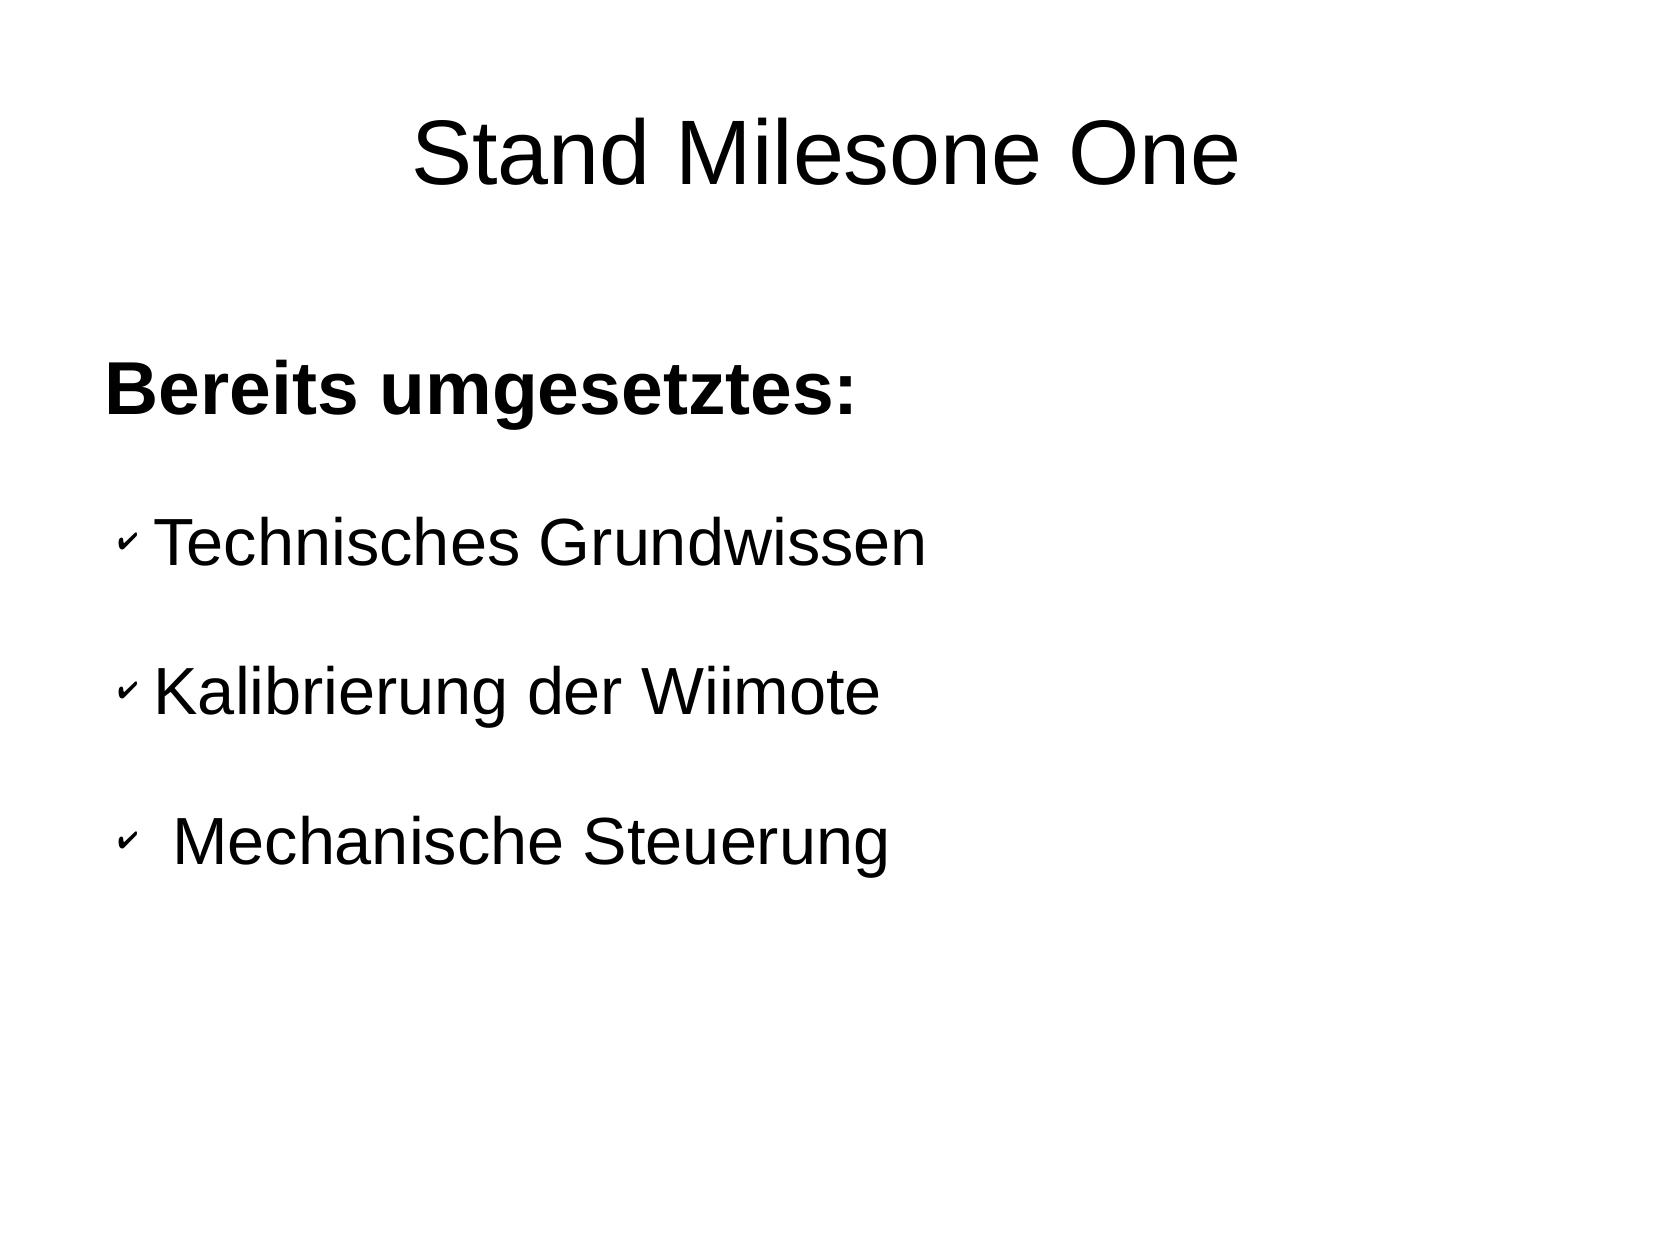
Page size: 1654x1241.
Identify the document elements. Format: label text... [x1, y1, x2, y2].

subtitle Bereits umgesetztes: Technisches Grundwissen Kalibrierung der Wiimote Mechanische Steuerung [82, 290, 1571, 1010]
title Stand Milesone One [82, 49, 1571, 257]
